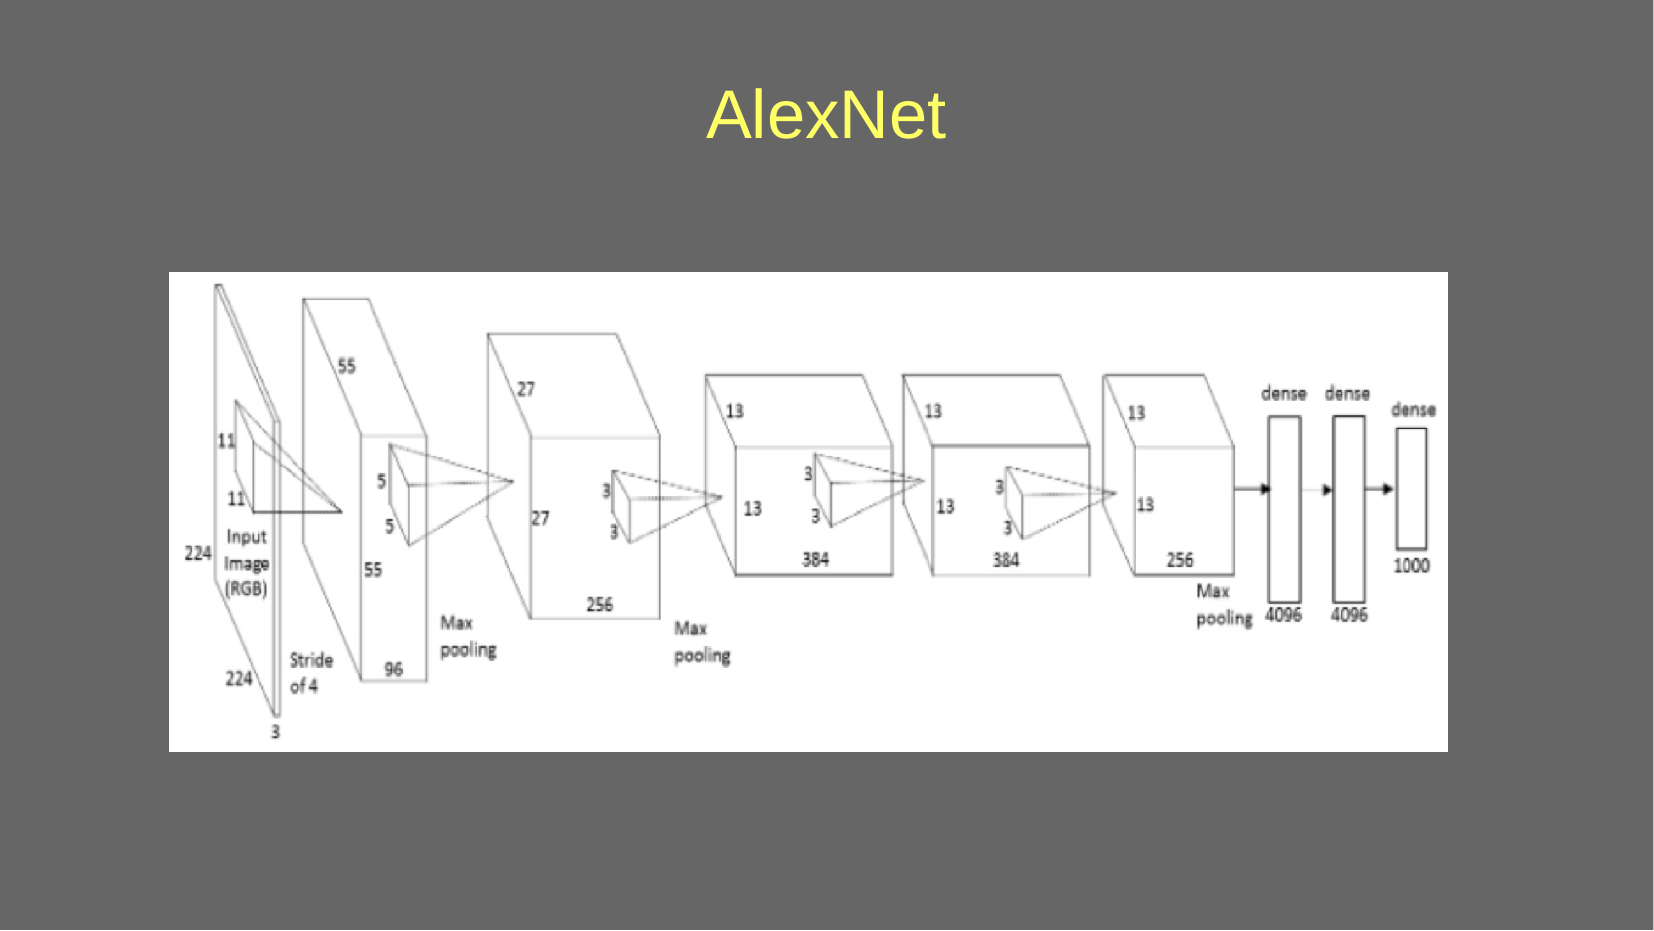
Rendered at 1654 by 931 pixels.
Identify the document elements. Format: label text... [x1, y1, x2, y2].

title AlexNet [82, 36, 1571, 193]
picture [169, 272, 1448, 752]
